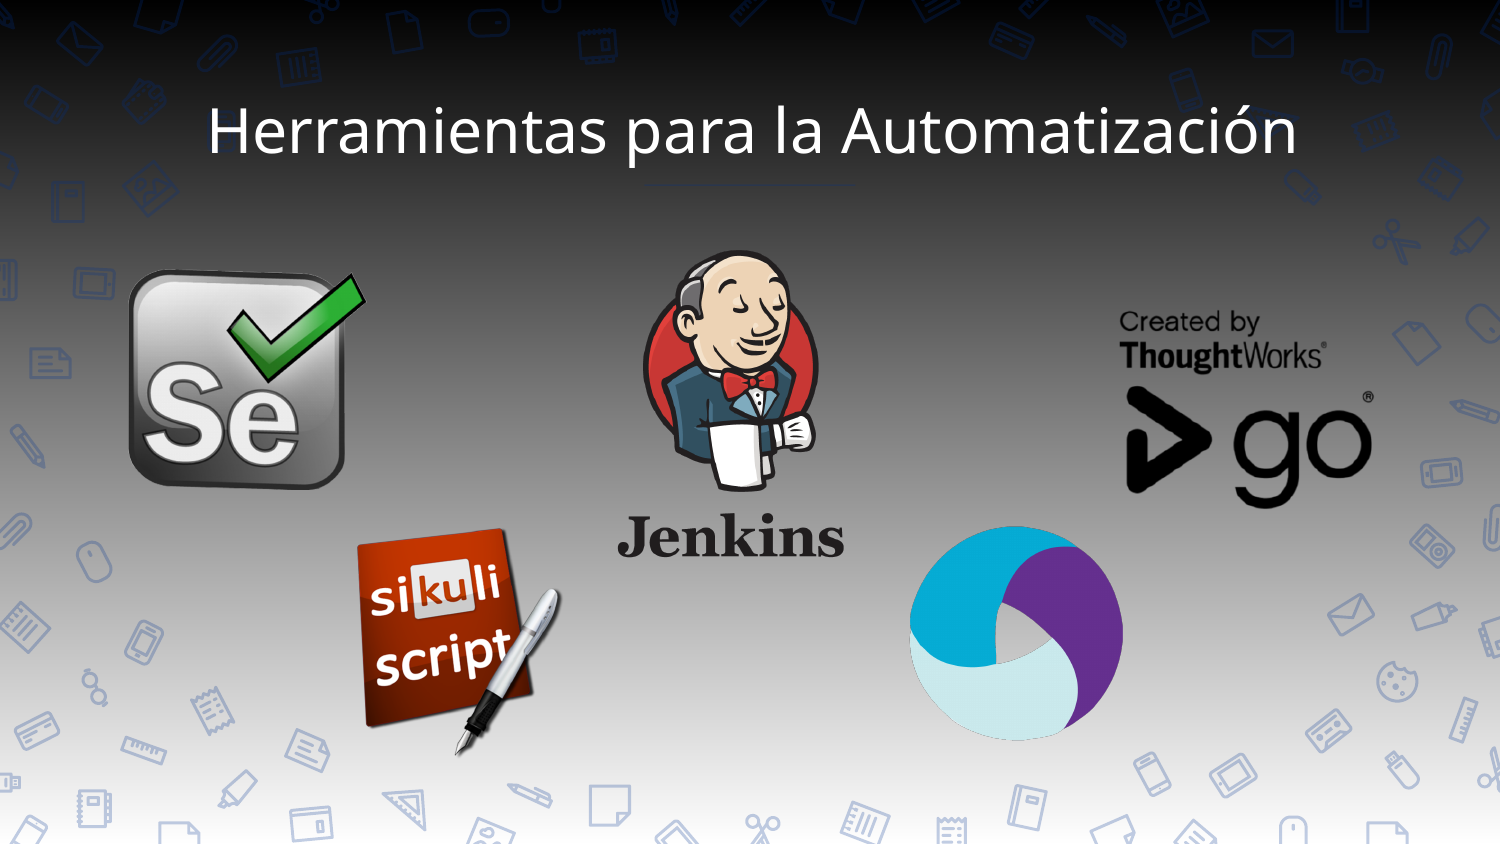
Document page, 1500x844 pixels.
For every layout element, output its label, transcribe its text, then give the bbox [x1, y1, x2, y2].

title Herramientas para la Automatización [165, 58, 1342, 182]
picture [96, 267, 380, 493]
picture [321, 246, 1500, 761]
